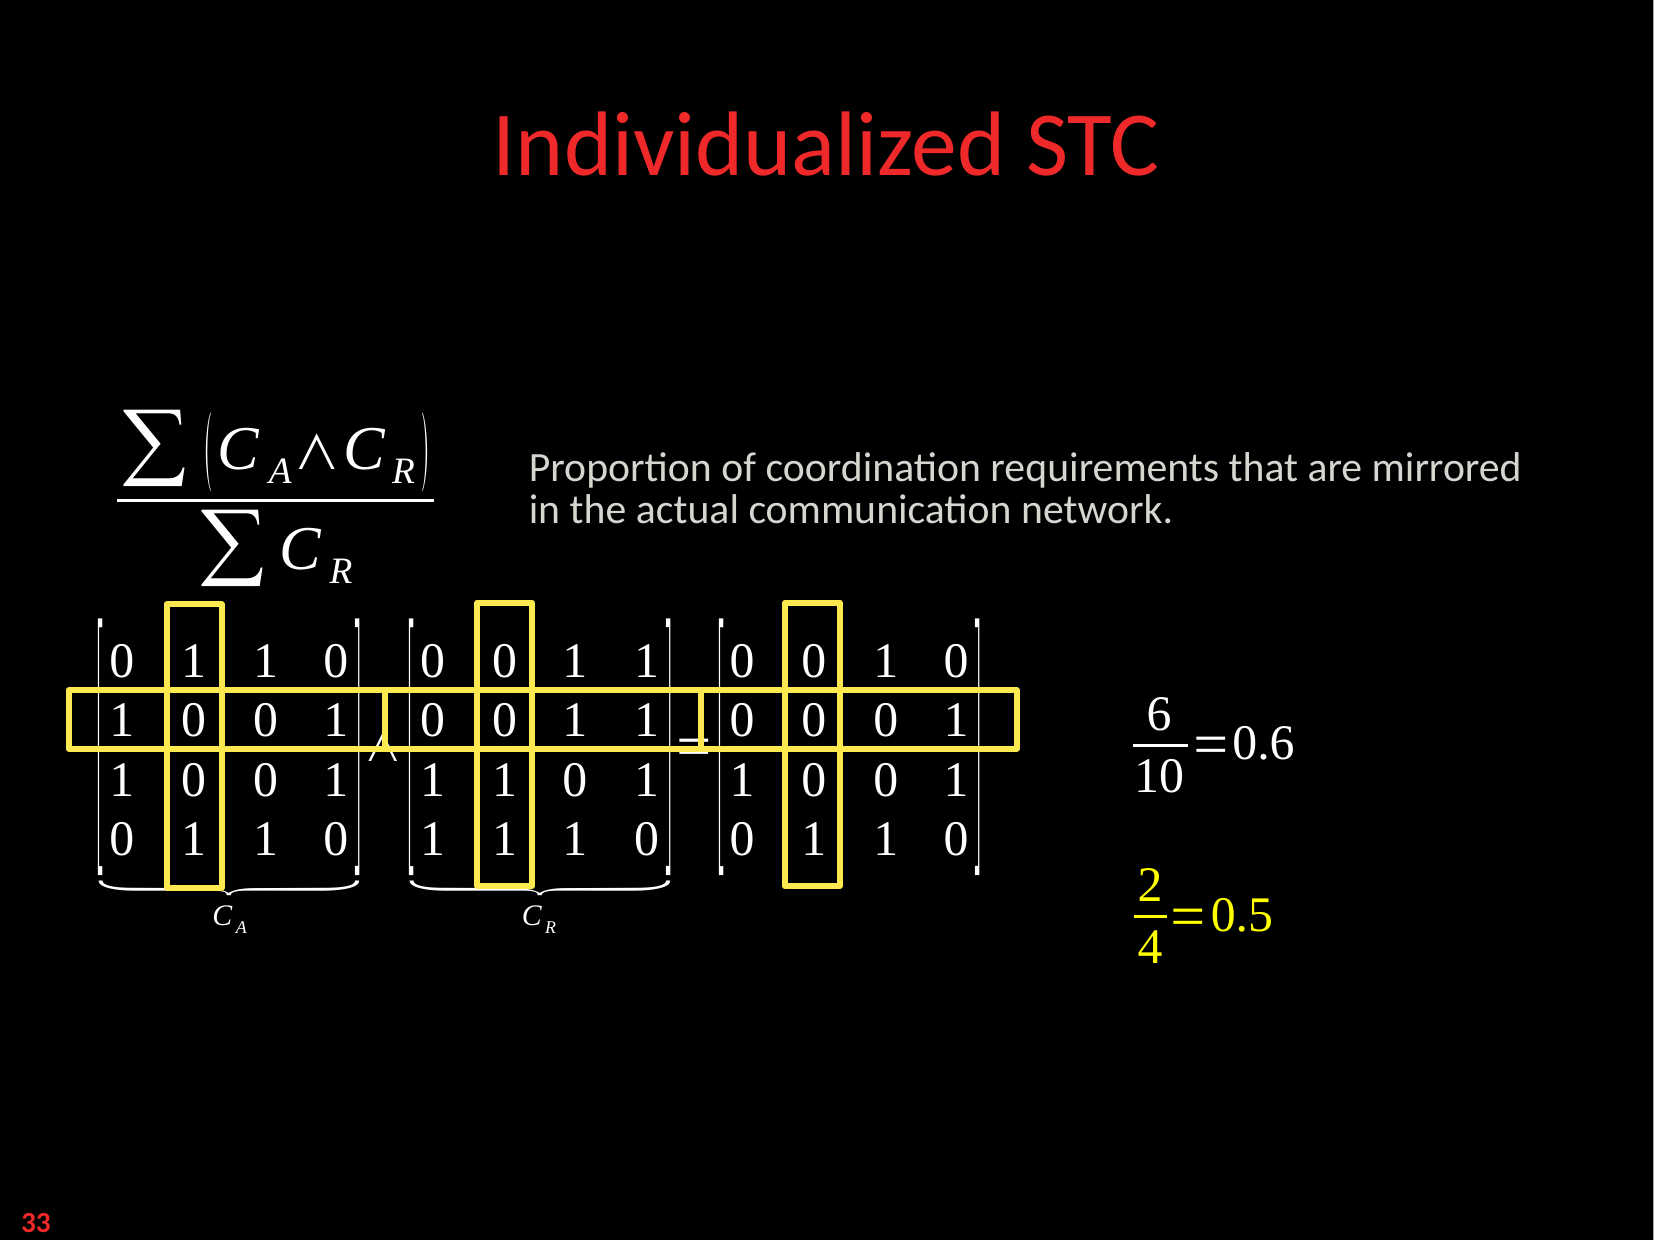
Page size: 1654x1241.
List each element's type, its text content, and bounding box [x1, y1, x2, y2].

chart [1123, 686, 1301, 804]
chart [535, 693, 698, 746]
title Individualized STC [82, 56, 1571, 250]
chart [480, 693, 529, 746]
chart [788, 752, 837, 883]
chart [170, 752, 219, 885]
chart [88, 752, 988, 938]
chart [388, 693, 474, 746]
chart [480, 616, 529, 687]
chart [788, 616, 837, 687]
chart [843, 616, 988, 687]
chart [788, 693, 837, 746]
chart [170, 616, 219, 687]
chart [107, 405, 443, 592]
chart [225, 616, 474, 687]
chart [535, 616, 782, 687]
chart [88, 616, 164, 687]
chart [88, 693, 164, 746]
chart [704, 693, 782, 746]
chart [843, 693, 988, 746]
chart [1125, 857, 1280, 976]
text_box Proportion of coordination requirements that are mirrored in the actual communication network. [514, 443, 1538, 560]
chart [170, 693, 219, 746]
chart [480, 752, 529, 883]
chart [225, 693, 382, 746]
